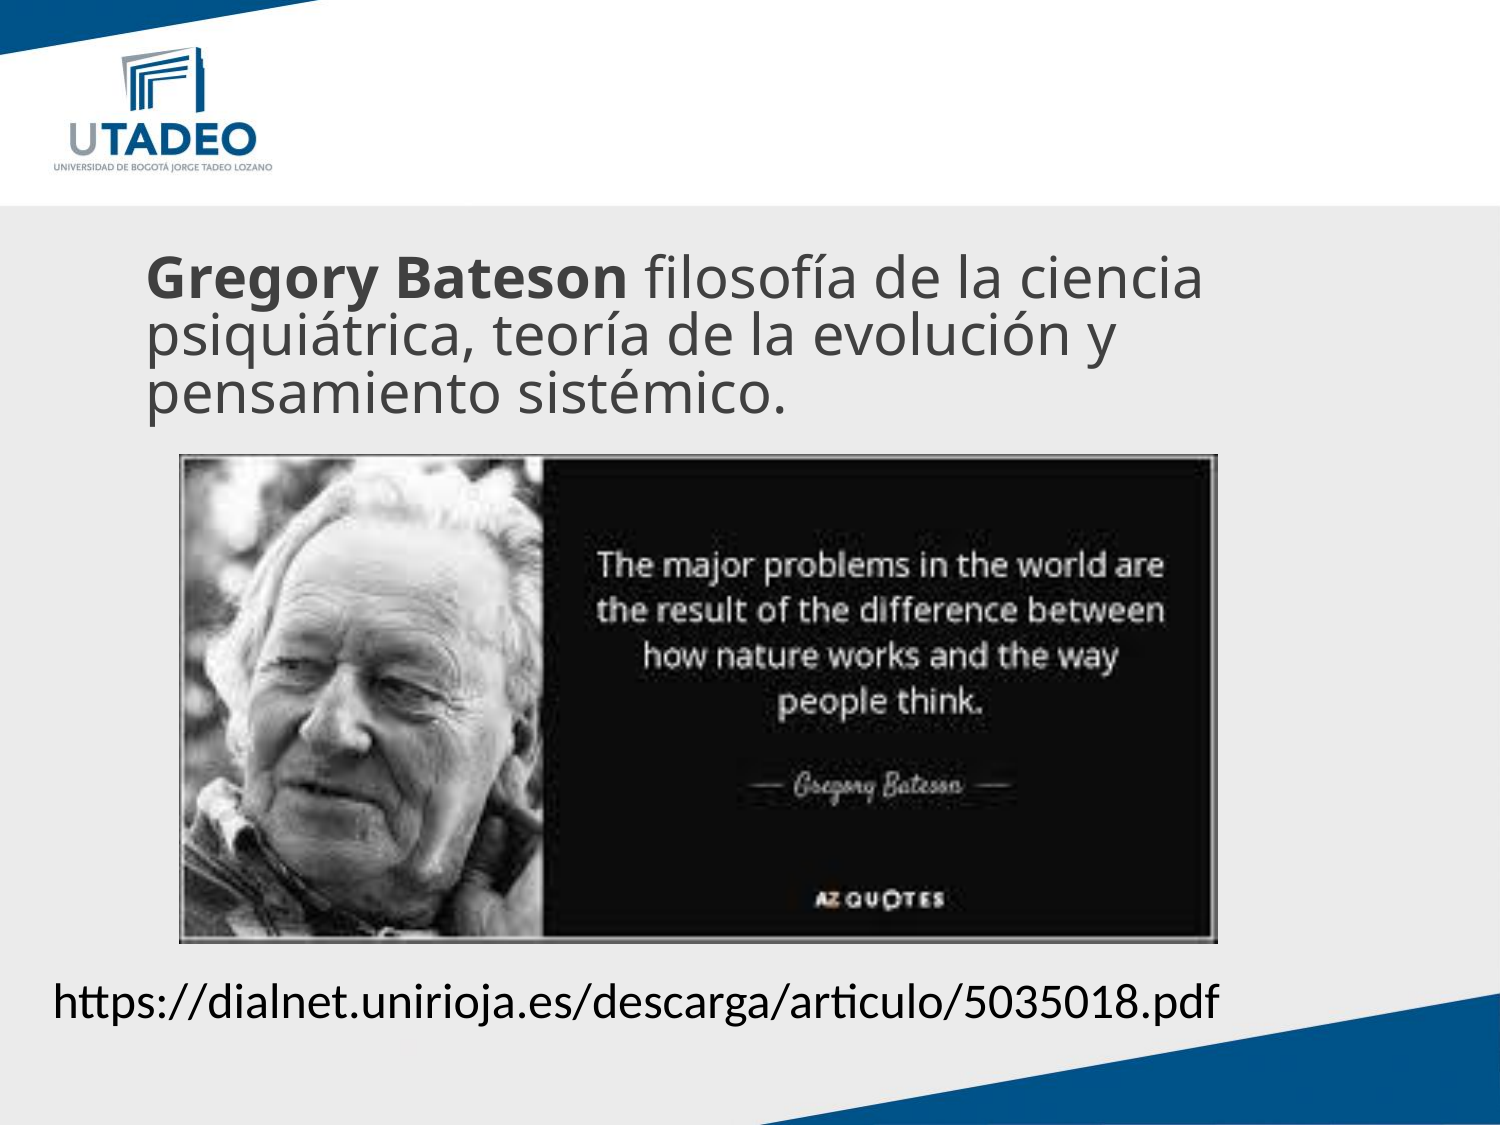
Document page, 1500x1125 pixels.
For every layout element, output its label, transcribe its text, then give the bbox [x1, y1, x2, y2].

list Gregory Bateson filosofía de la ciencia psiquiátrica, teoría de la evolución y pensamiento sistémico. [87, 249, 1438, 438]
text_box https://dialnet.unirioja.es/descarga/articulo/5035018.pdf [37, 961, 1463, 1098]
picture [179, 454, 1218, 944]
